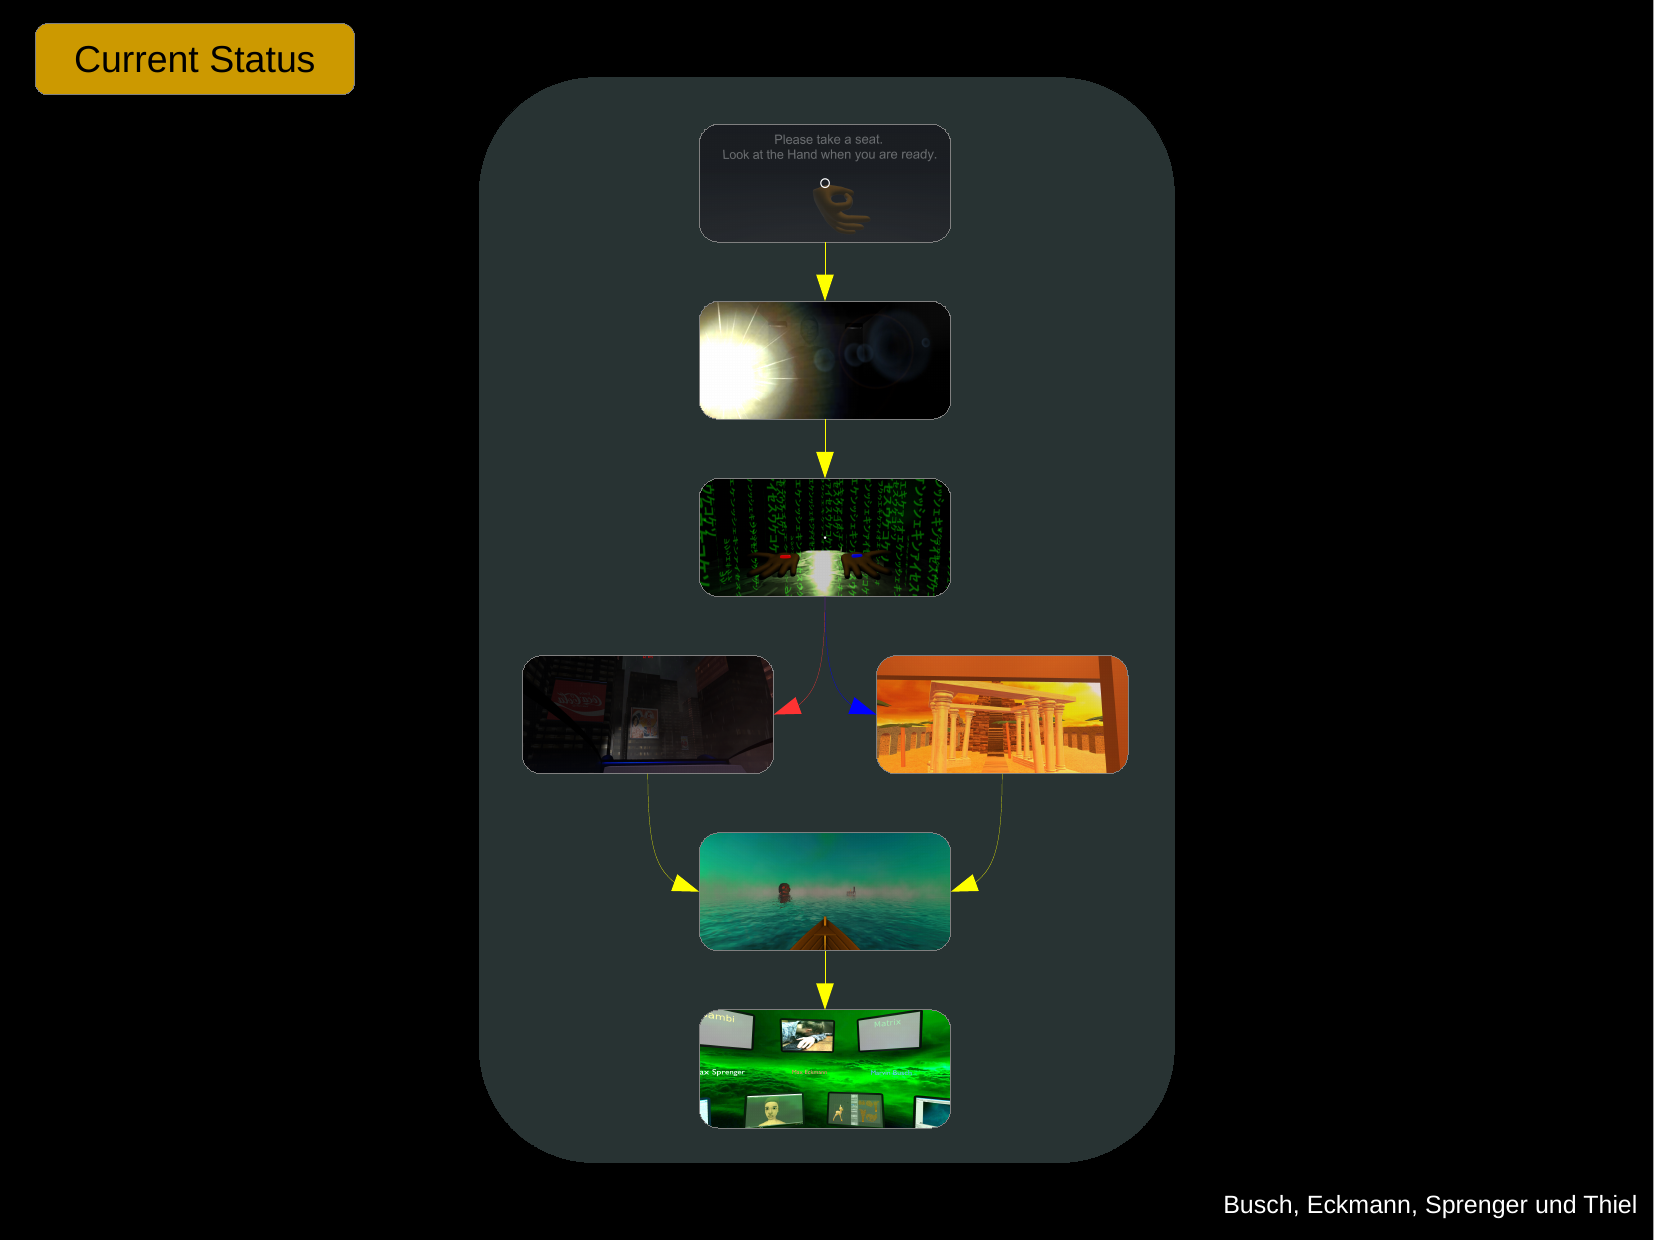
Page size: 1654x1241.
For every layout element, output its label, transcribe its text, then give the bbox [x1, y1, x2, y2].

text_box Busch, Eckmann, Sprenger und Thiel [1208, 1183, 1654, 1241]
text_box [478, 76, 1176, 1164]
text_box Current Status [35, 23, 355, 95]
